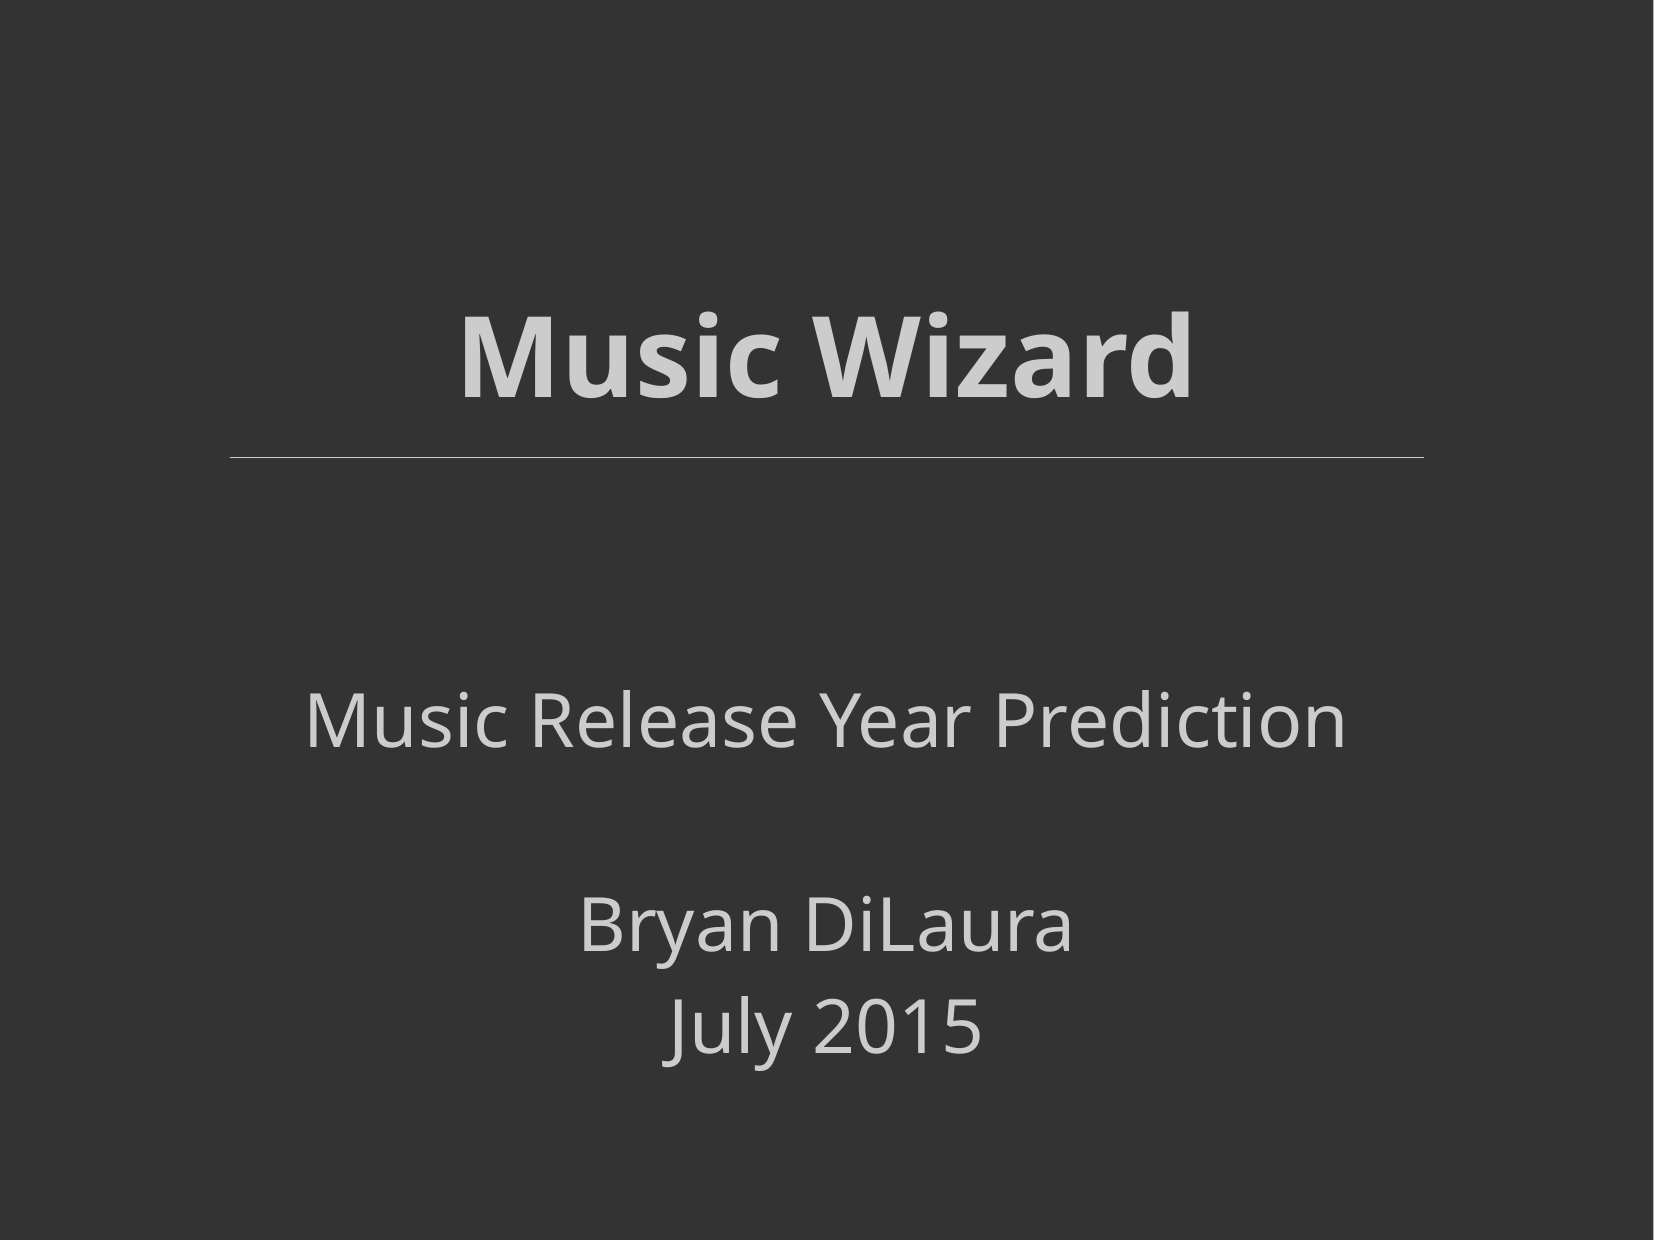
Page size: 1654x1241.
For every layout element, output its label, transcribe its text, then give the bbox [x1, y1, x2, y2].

subtitle Music Release Year Prediction Bryan DiLaura July 2015 [82, 644, 1571, 1099]
title Music Wizard [82, 250, 1571, 458]
